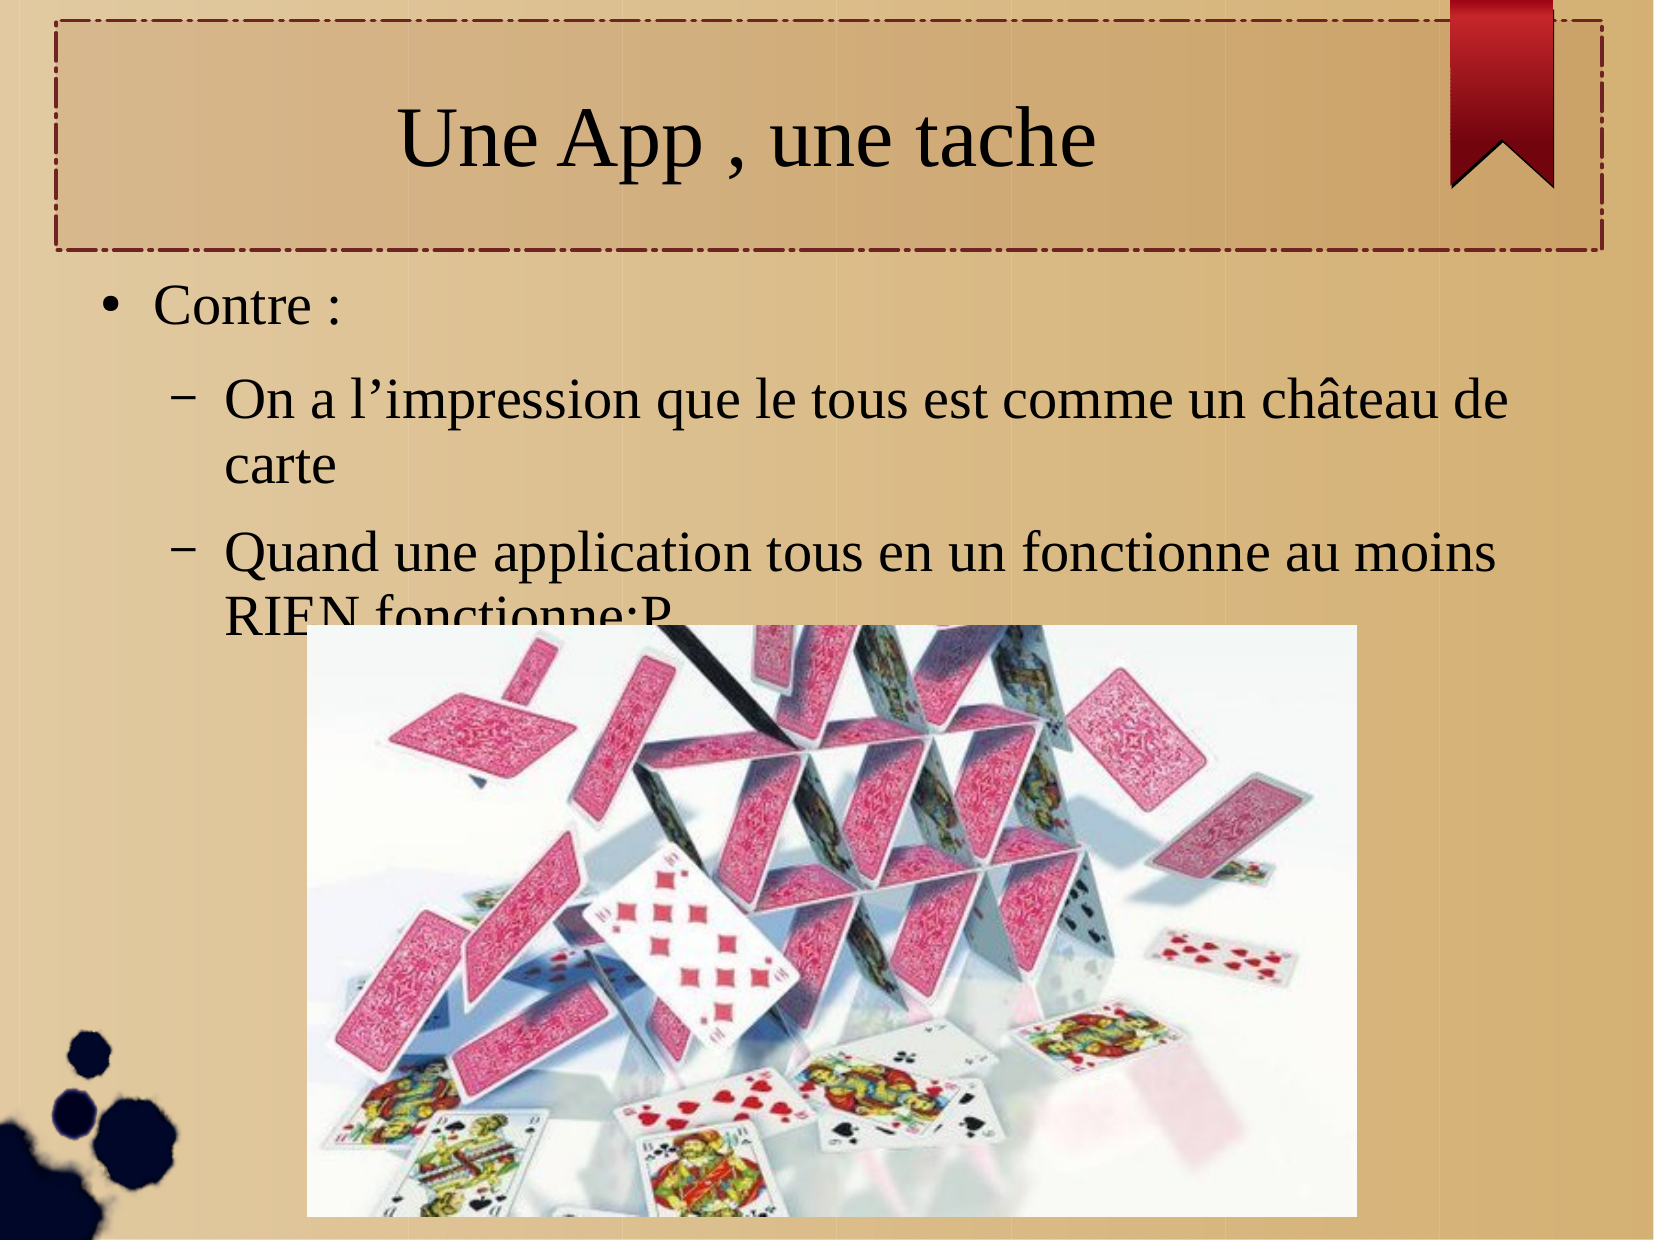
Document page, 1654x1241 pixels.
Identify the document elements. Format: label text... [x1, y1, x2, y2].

list Contre : On a l’impression que le tous est comme un château de carte Quand une application tous en un fonctionne au moins RIEN fonctionne:P. [82, 272, 1571, 993]
picture [307, 625, 1357, 1217]
title Une App , une tache [82, 47, 1412, 229]
